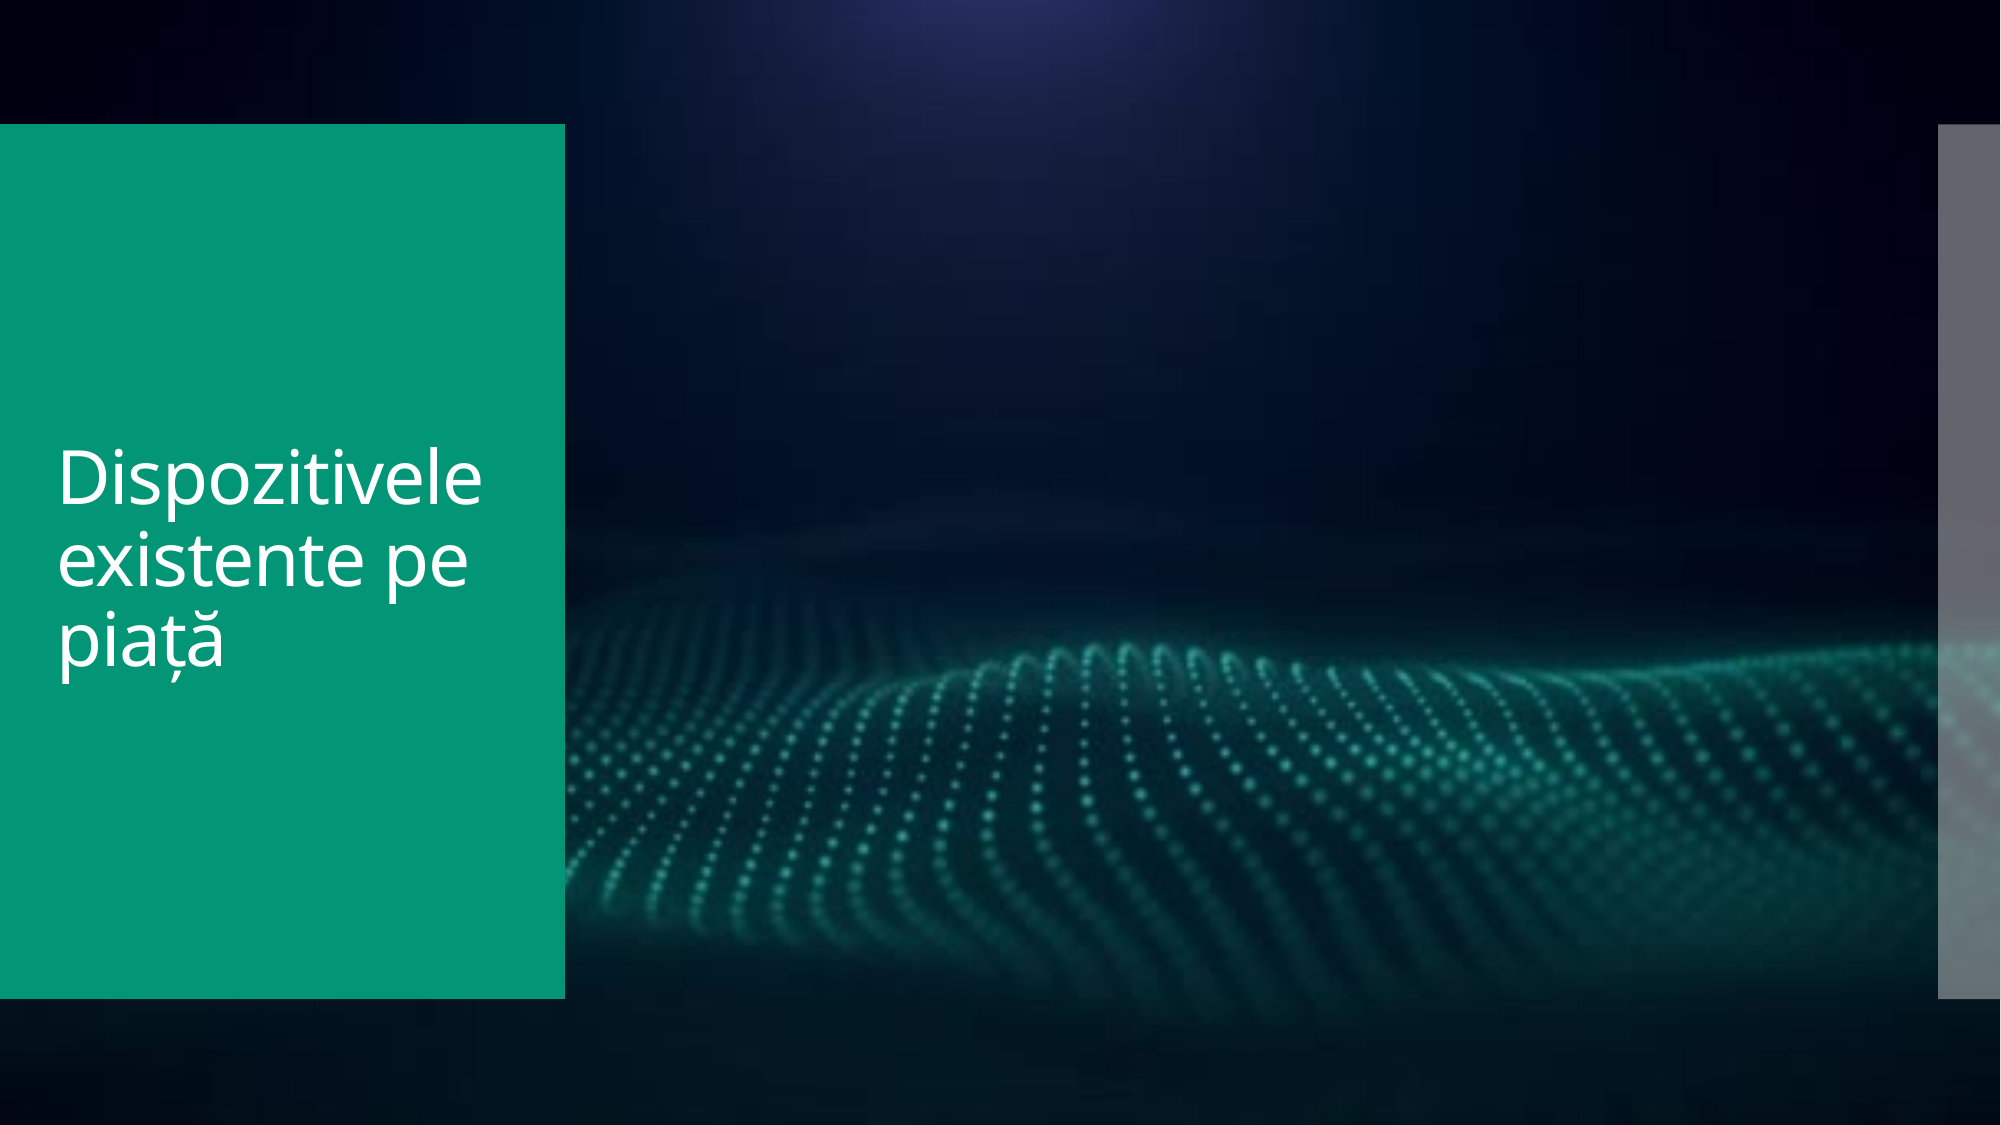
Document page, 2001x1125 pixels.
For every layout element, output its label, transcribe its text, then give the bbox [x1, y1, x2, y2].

title Dispozitivele existente pe piaţă [41, 184, 526, 940]
picture [579, 191, 1921, 947]
